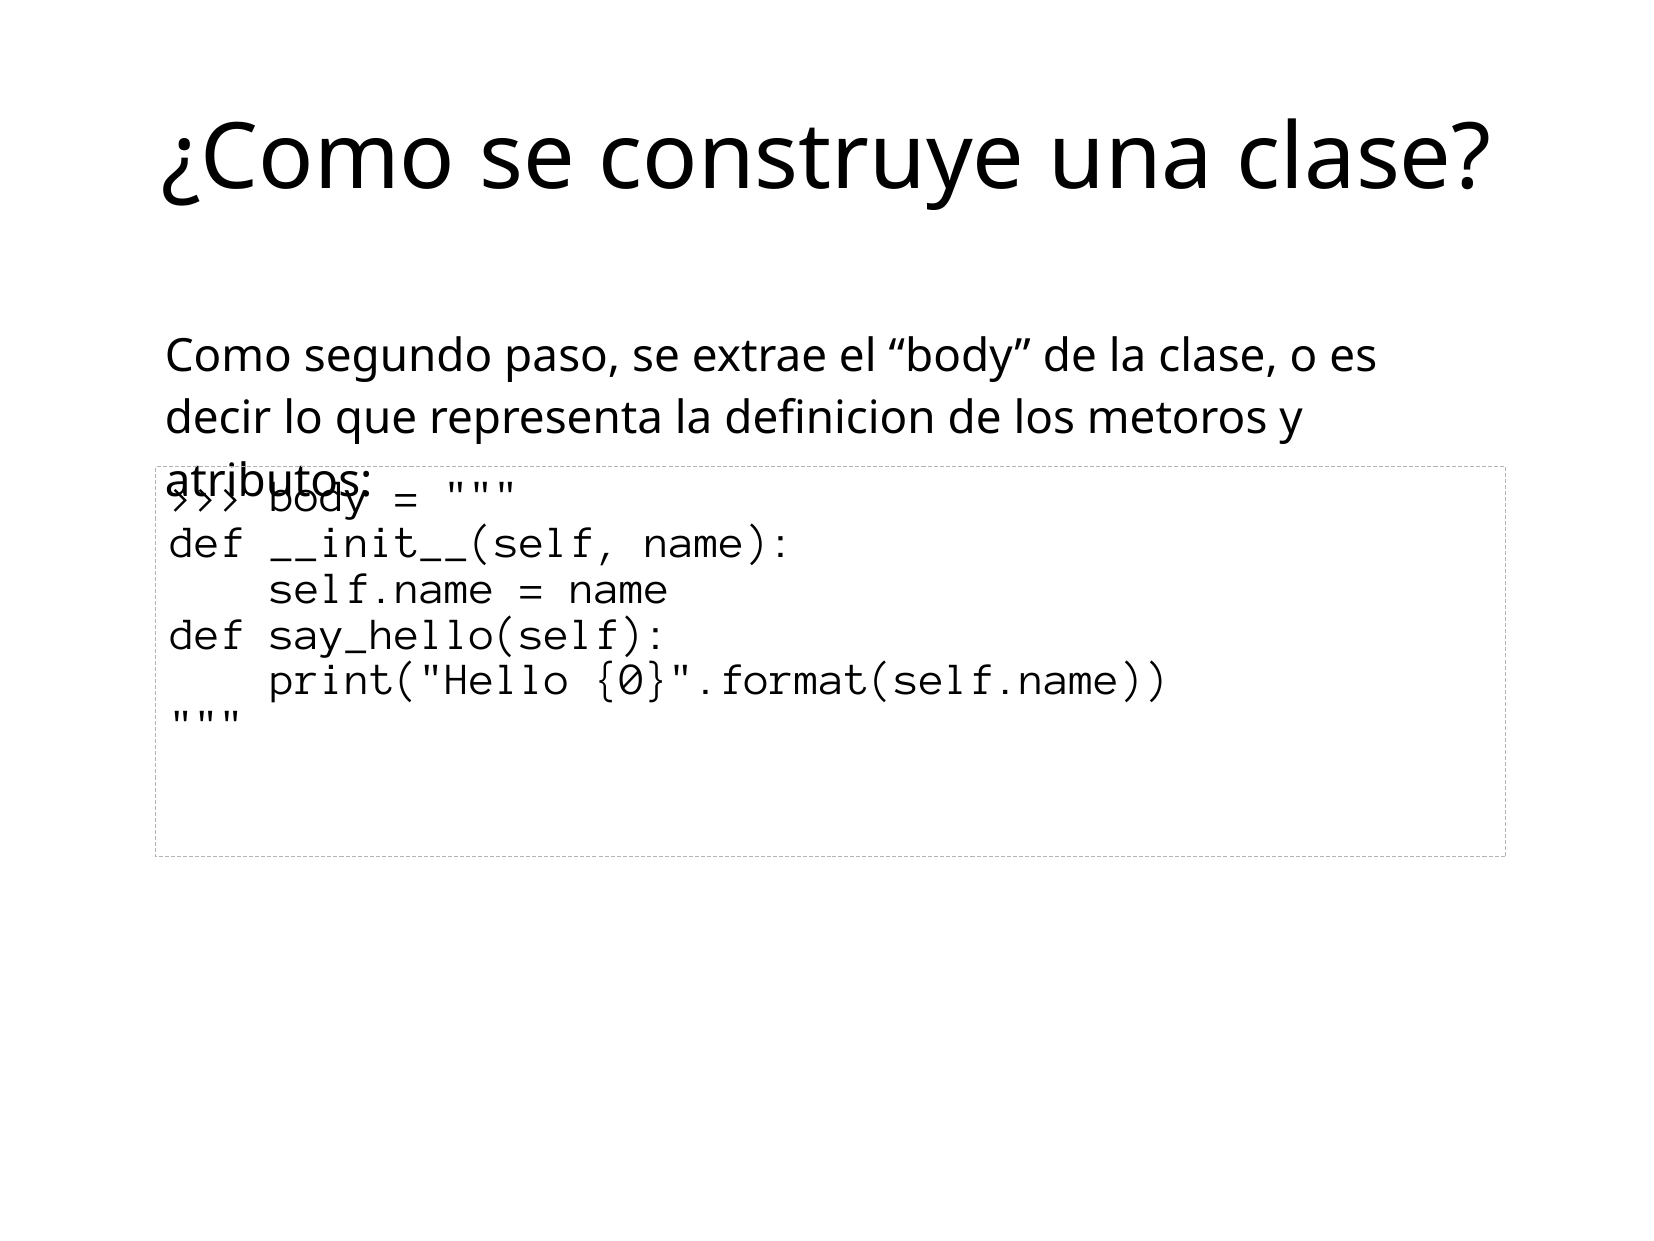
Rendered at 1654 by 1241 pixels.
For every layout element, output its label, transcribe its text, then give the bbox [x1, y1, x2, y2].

title ¿Como se construye una clase? [82, 49, 1571, 257]
text_box Como segundo paso, se extrae el “body” de la clase, o es decir lo que representa la definicion de los metoros y atributos: [150, 315, 1501, 438]
text_box >>> body = """ def __init__(self, name): self.name = name def say_hello(self): print("Hello {0}".format(self.name)) """ [155, 466, 1506, 757]
